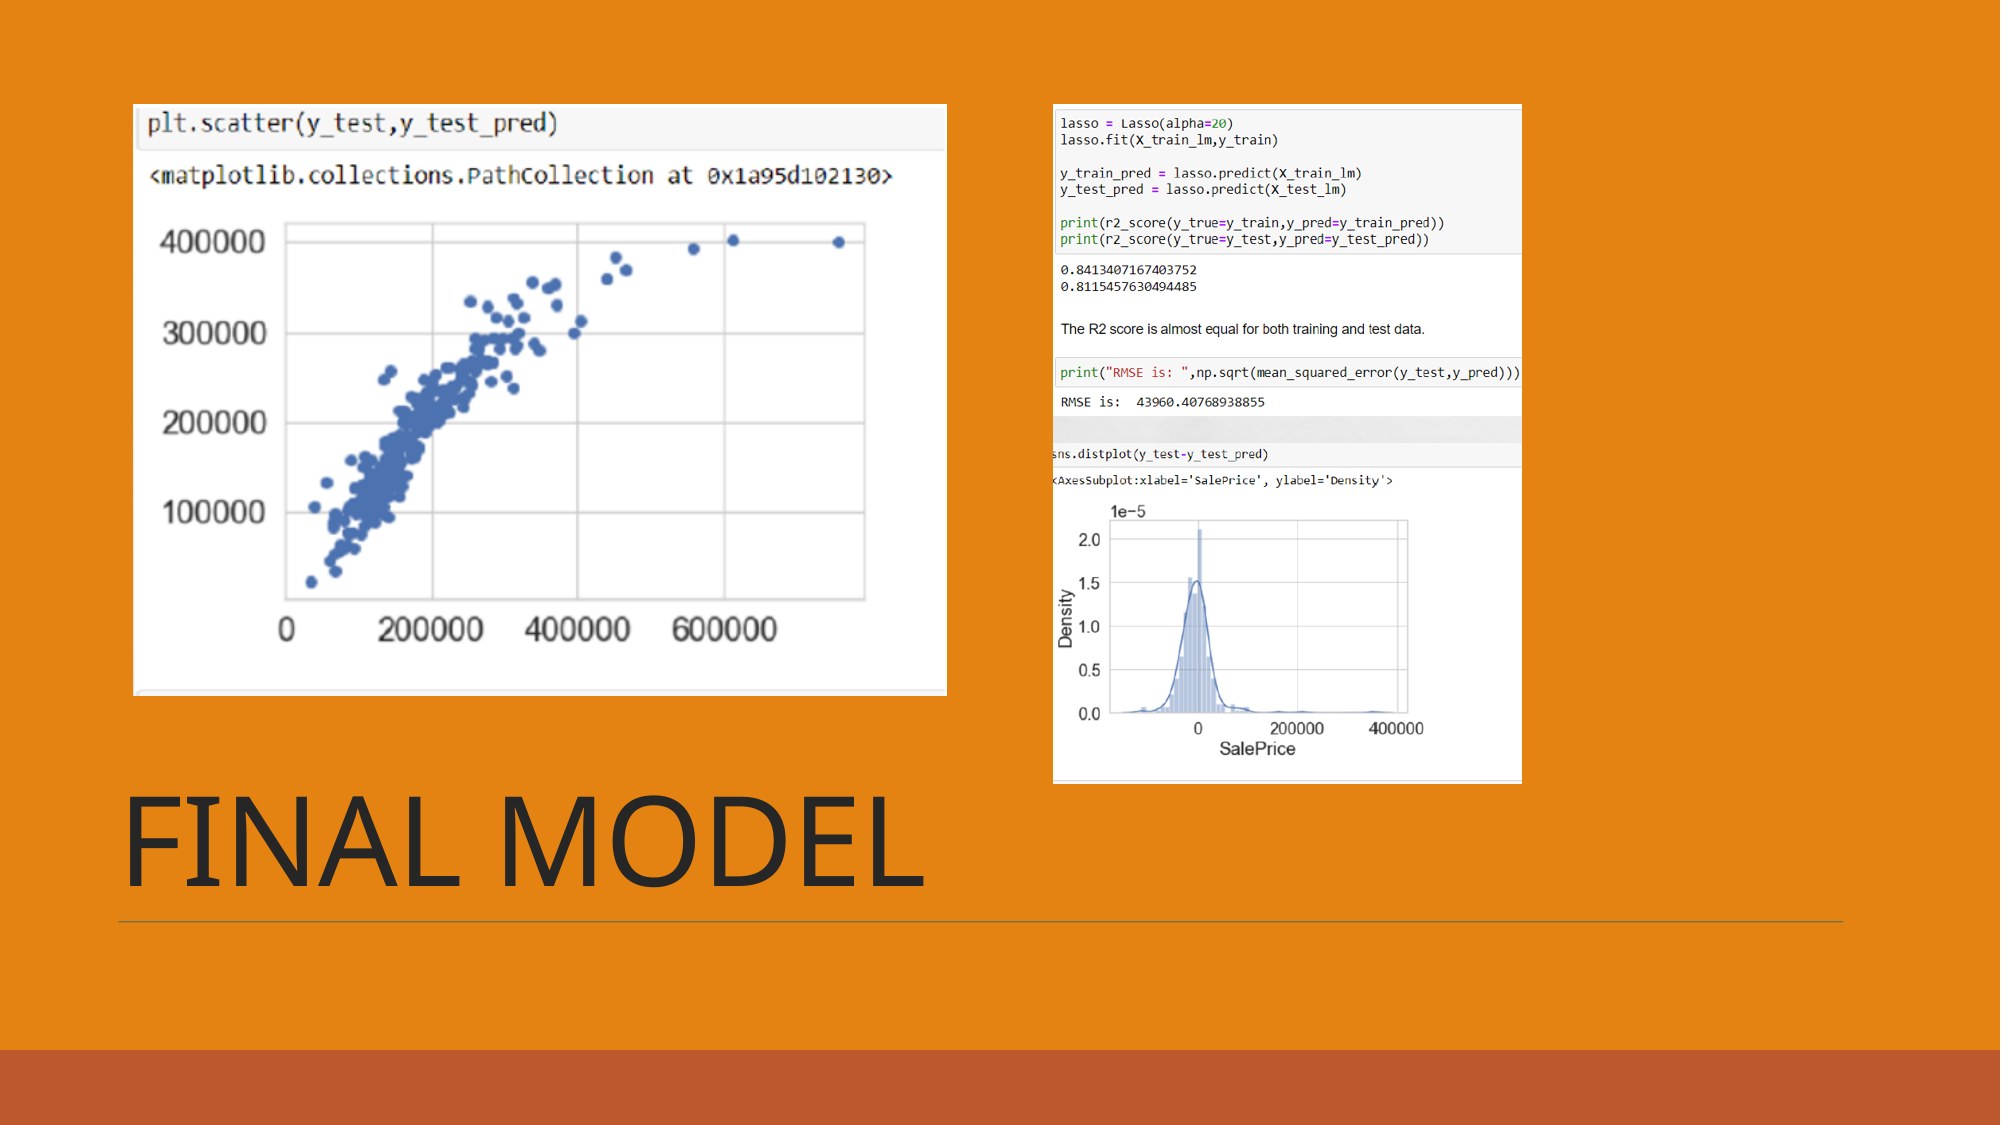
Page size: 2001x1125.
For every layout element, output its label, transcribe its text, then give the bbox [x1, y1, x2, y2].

text_box [0, 0, 2000, 1125]
picture [133, 104, 947, 697]
title FINAL MODEL [103, 746, 1894, 920]
picture [1053, 104, 1522, 784]
